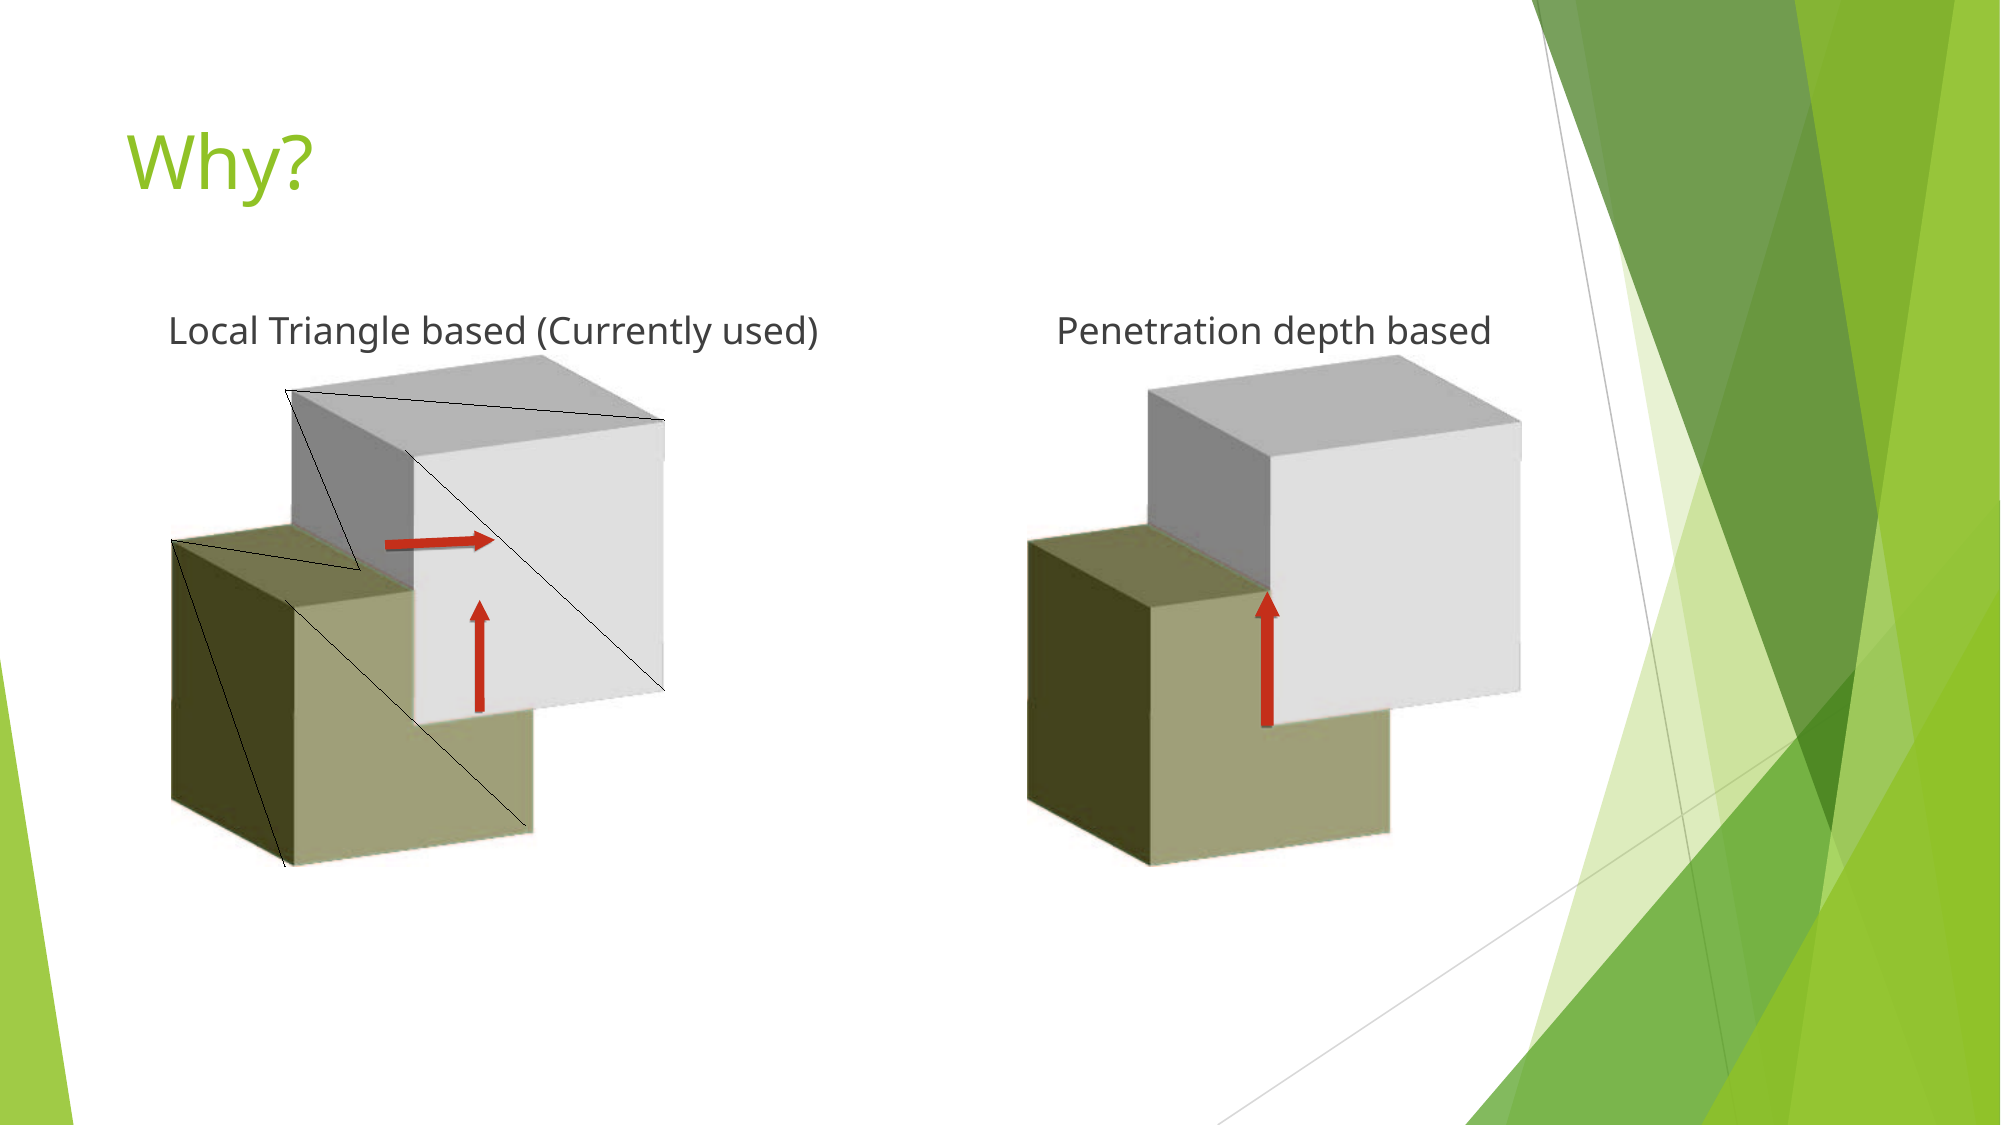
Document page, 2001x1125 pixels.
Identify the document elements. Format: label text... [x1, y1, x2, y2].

text_box Penetration depth based [1041, 299, 1508, 360]
picture [171, 360, 665, 867]
text_box Local Triangle based (Currently used) [153, 299, 835, 360]
title Why? [111, 99, 1522, 317]
picture [1027, 354, 1522, 867]
